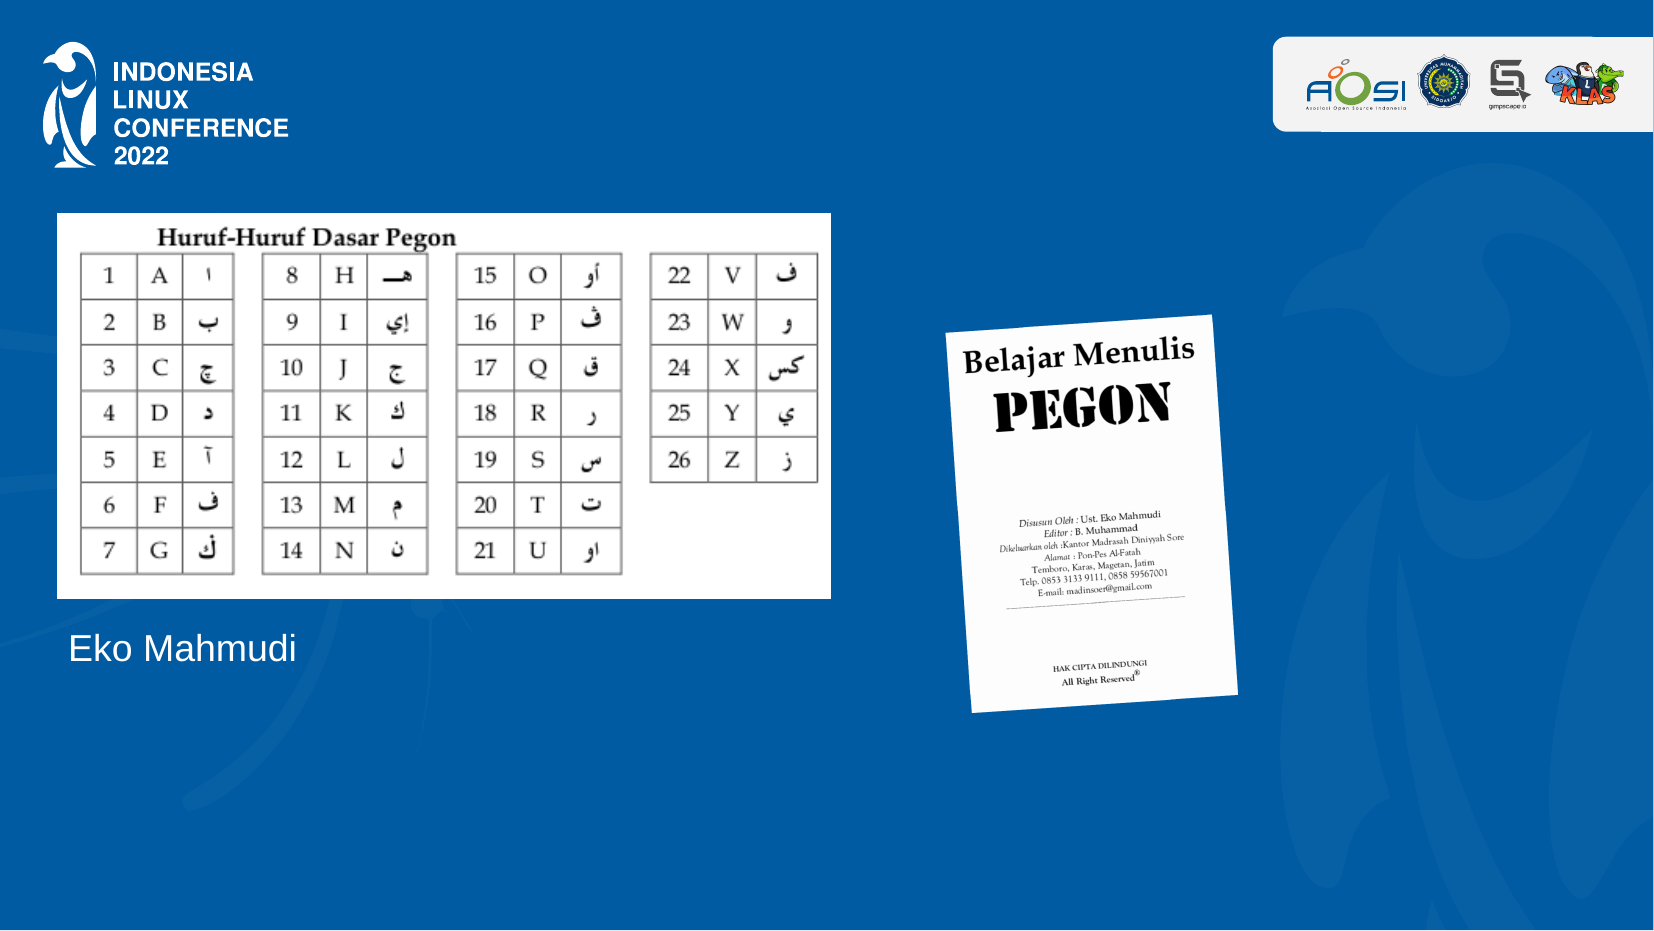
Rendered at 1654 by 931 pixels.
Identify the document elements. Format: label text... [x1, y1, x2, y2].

text_box Eko Mahmudi [53, 619, 312, 677]
picture [1545, 62, 1624, 105]
picture [945, 314, 1238, 713]
picture [1417, 54, 1471, 108]
picture [57, 213, 831, 600]
